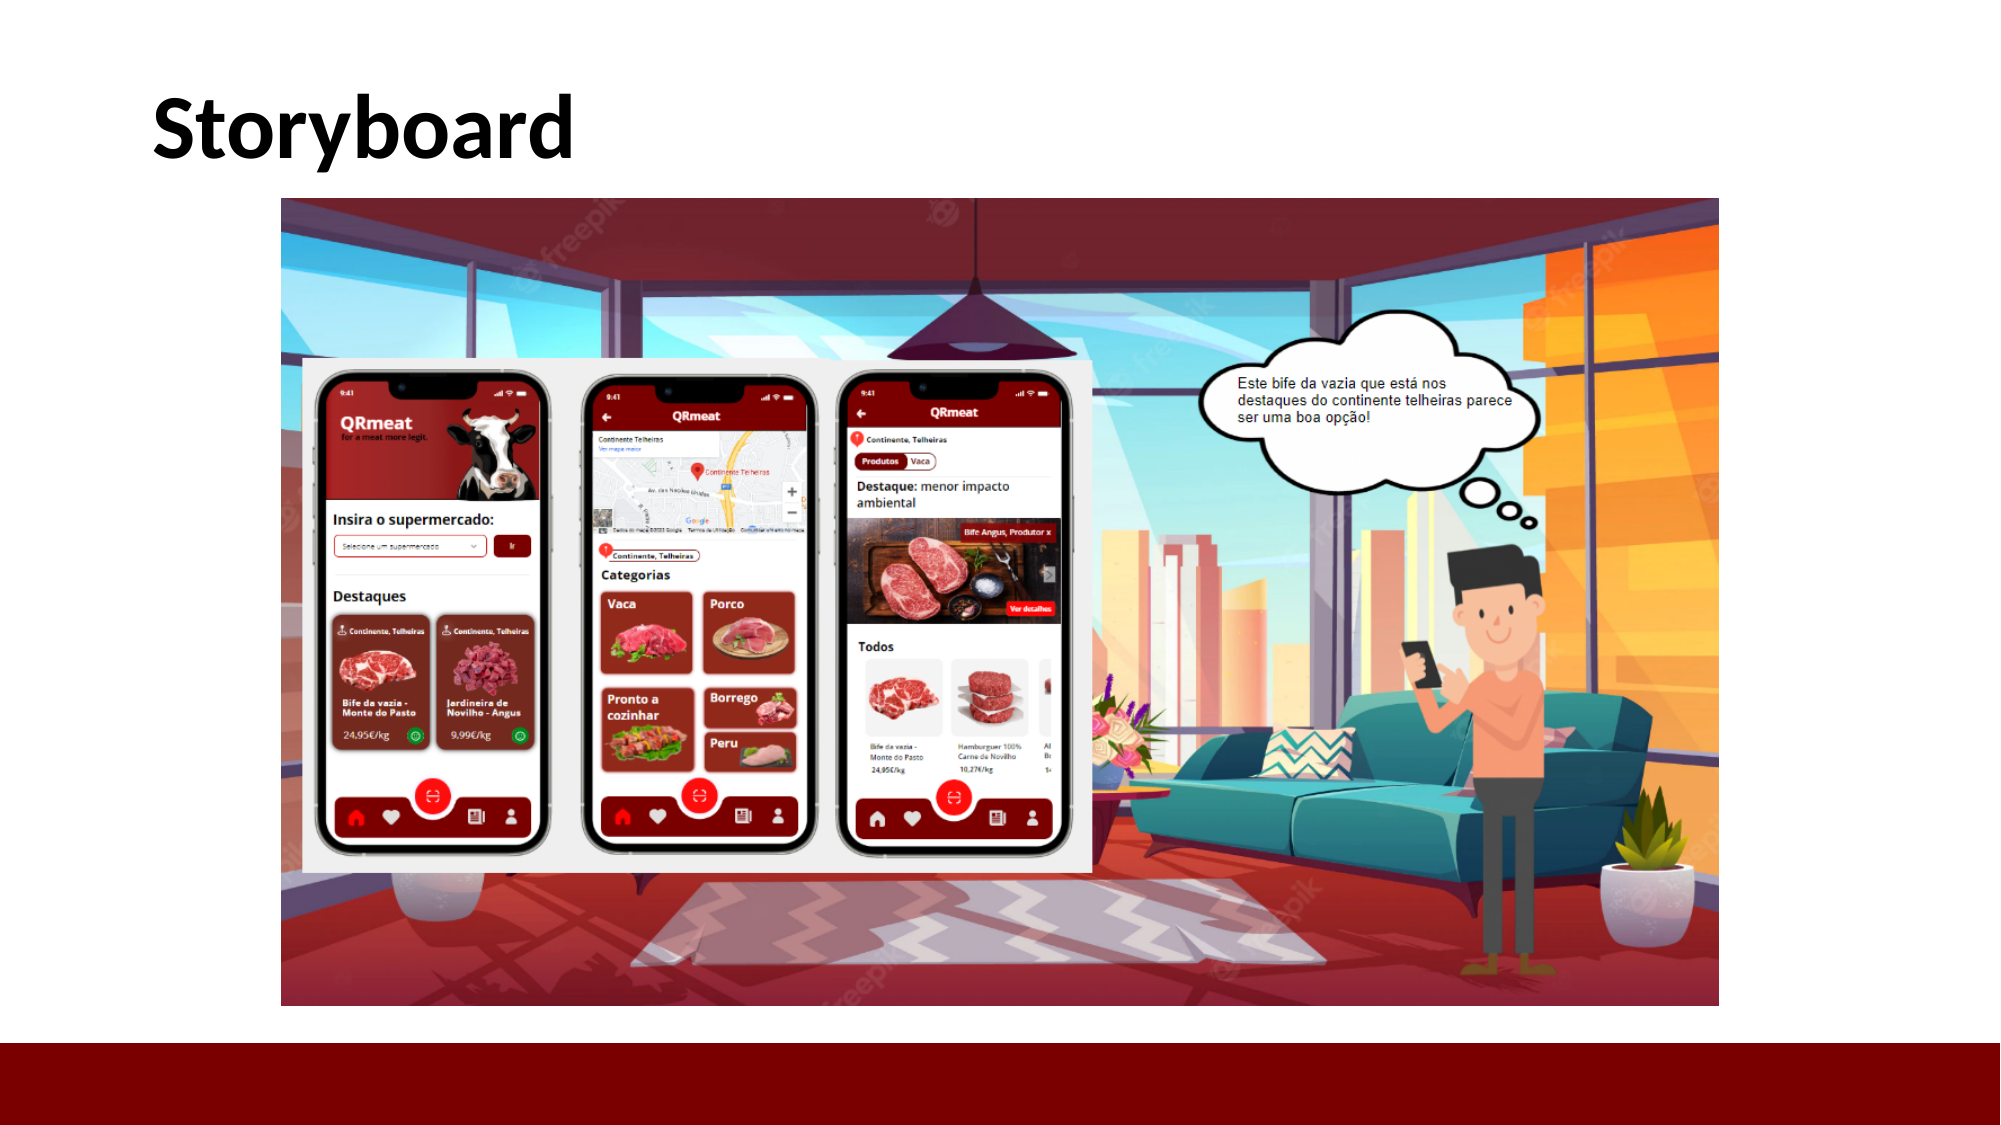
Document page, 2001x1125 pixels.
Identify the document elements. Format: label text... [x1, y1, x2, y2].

text_box [0, 1043, 2000, 1125]
picture [281, 198, 1719, 1006]
title Storyboard [137, 20, 1863, 238]
